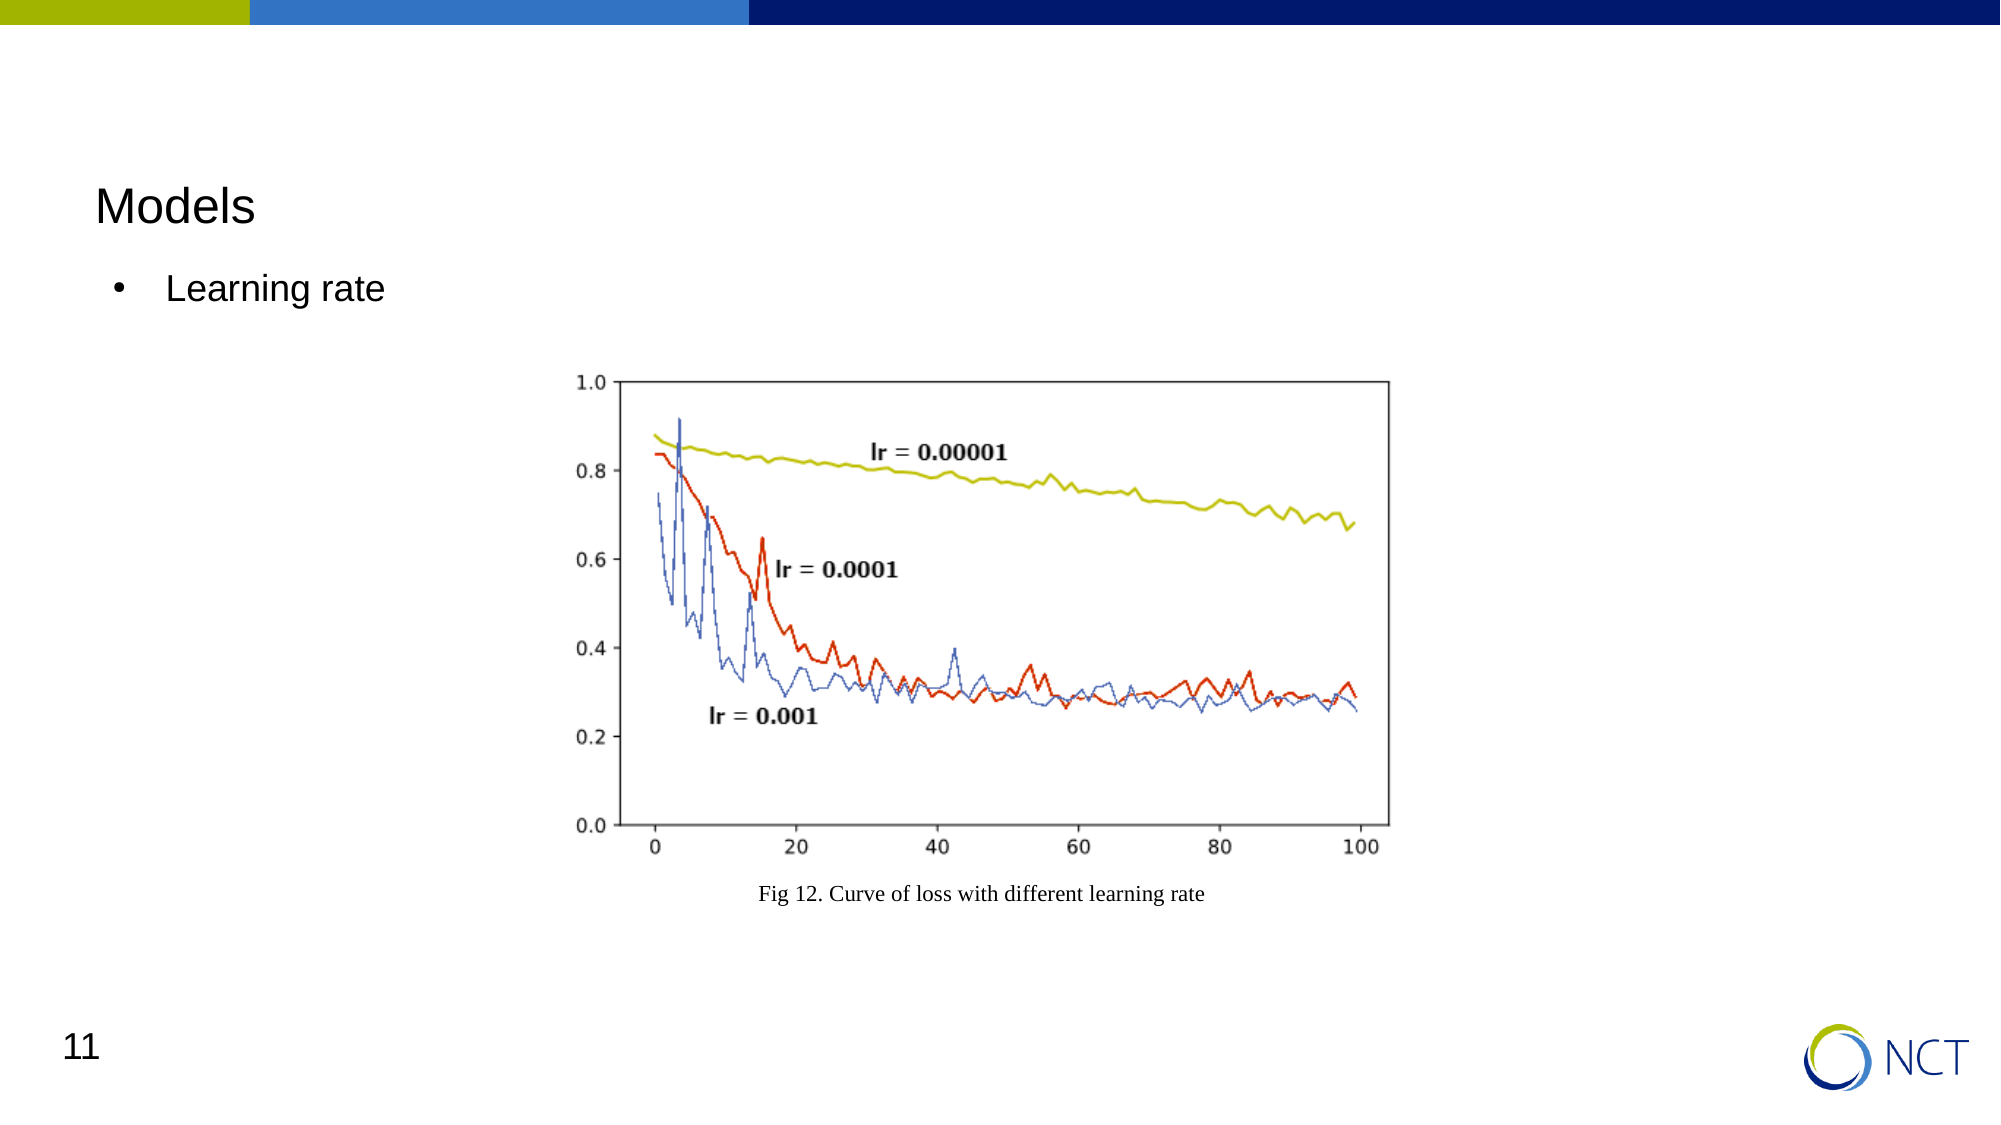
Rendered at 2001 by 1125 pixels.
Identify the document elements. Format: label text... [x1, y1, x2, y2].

text_box Fig 12. Curve of loss with different learning rate [743, 873, 1224, 916]
list Learning rate [94, 267, 461, 319]
picture [573, 371, 1397, 862]
title Models [94, 112, 1886, 300]
picture [1804, 1024, 1969, 1091]
